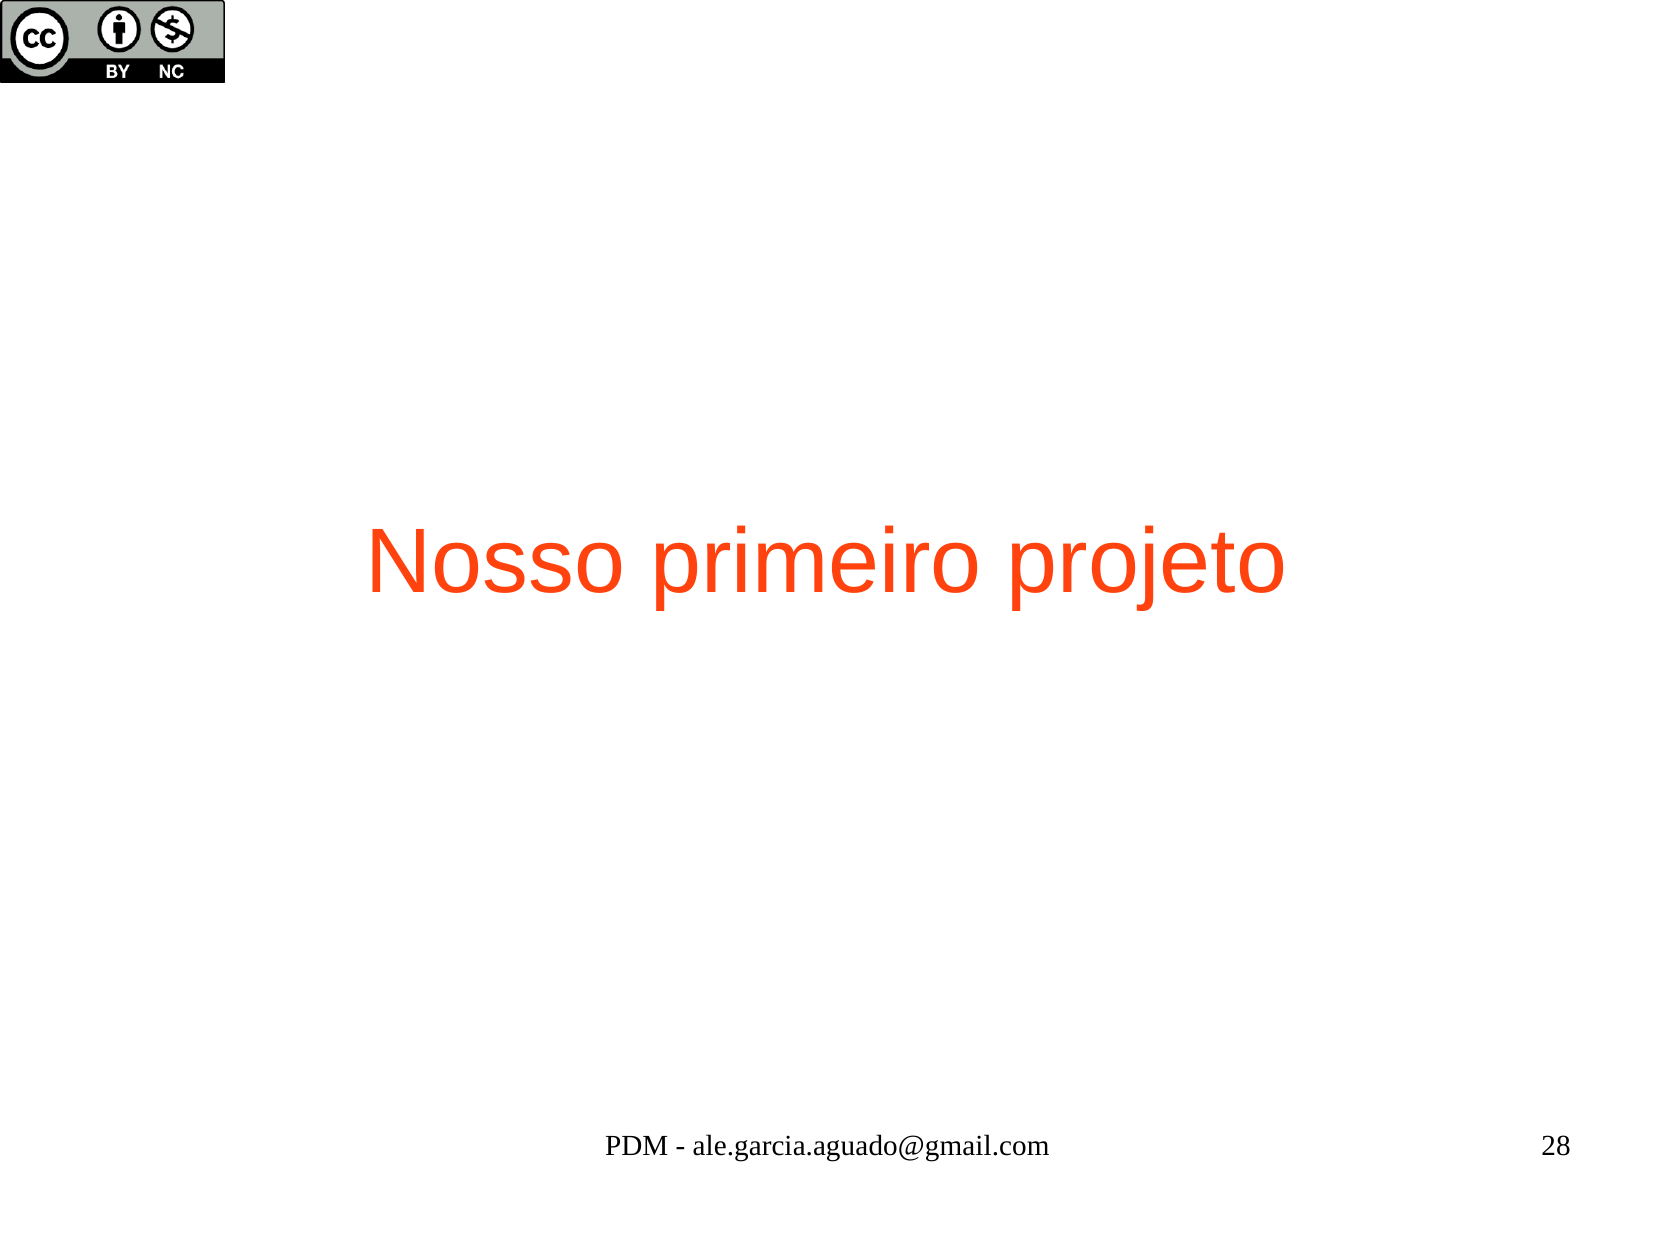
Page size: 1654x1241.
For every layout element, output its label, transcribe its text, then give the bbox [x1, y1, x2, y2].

picture [0, 0, 225, 83]
title Nosso primeiro projeto [82, 460, 1571, 662]
